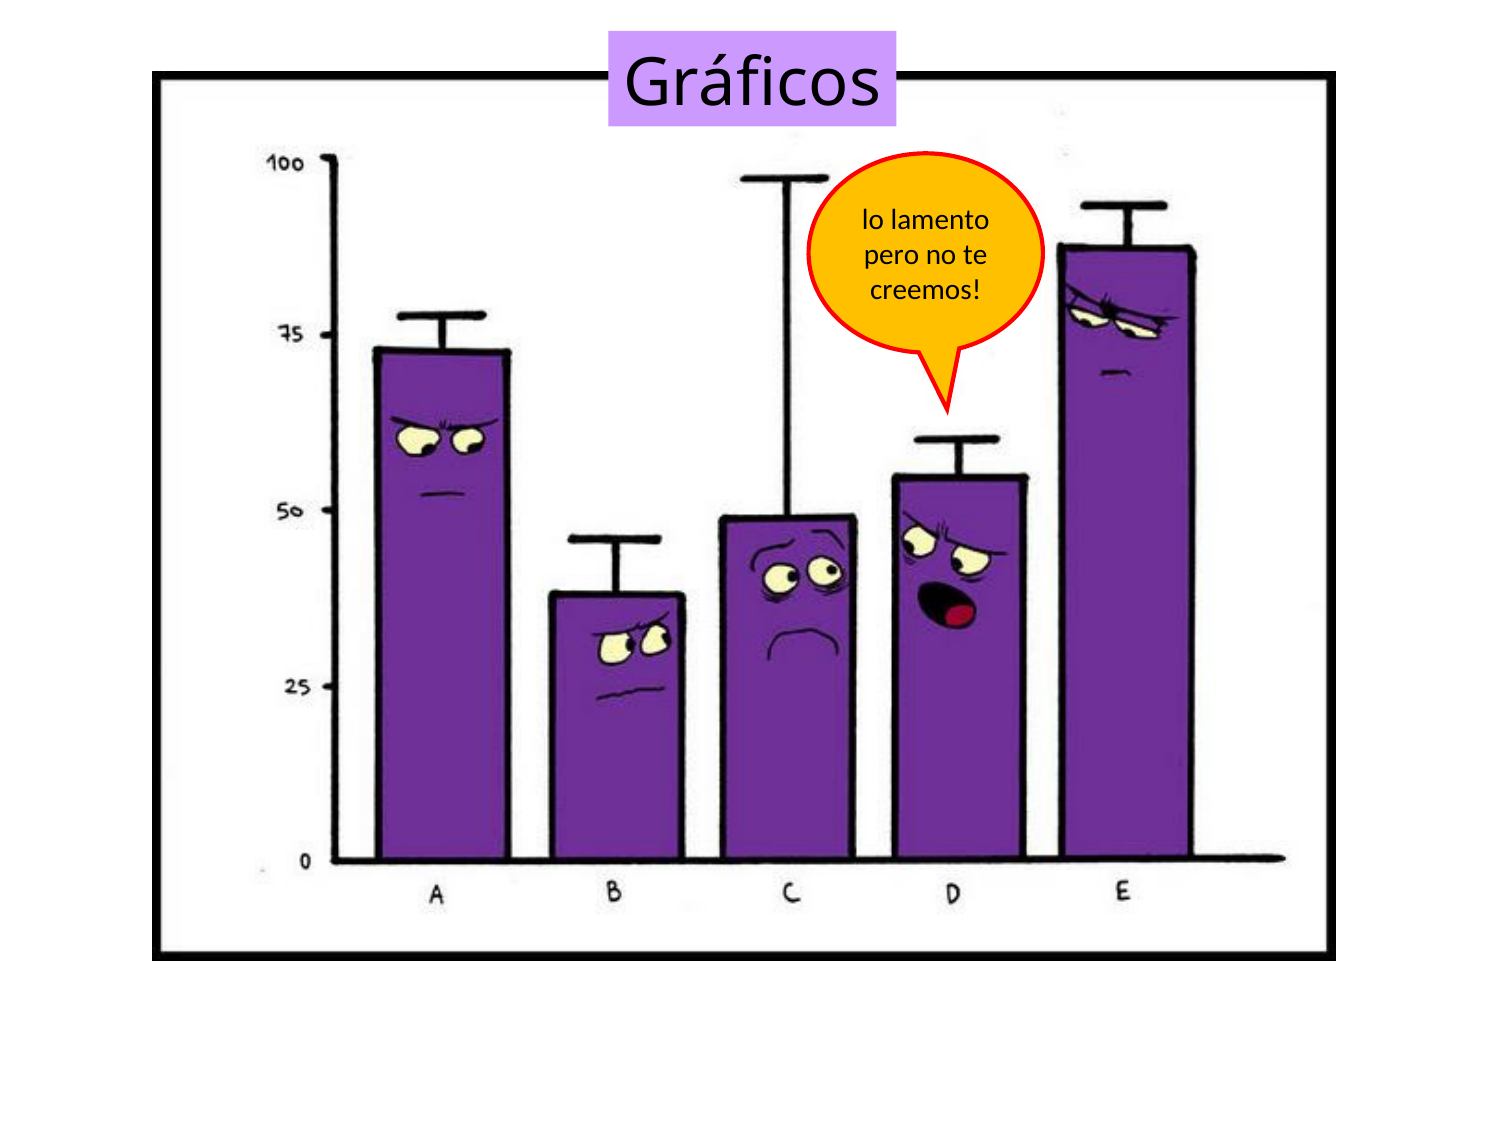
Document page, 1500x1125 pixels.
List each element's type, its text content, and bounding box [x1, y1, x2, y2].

text_box lo lamento pero no te creemos! [808, 153, 1043, 410]
text_box Gráficos [608, 30, 897, 127]
picture [152, 71, 1336, 961]
